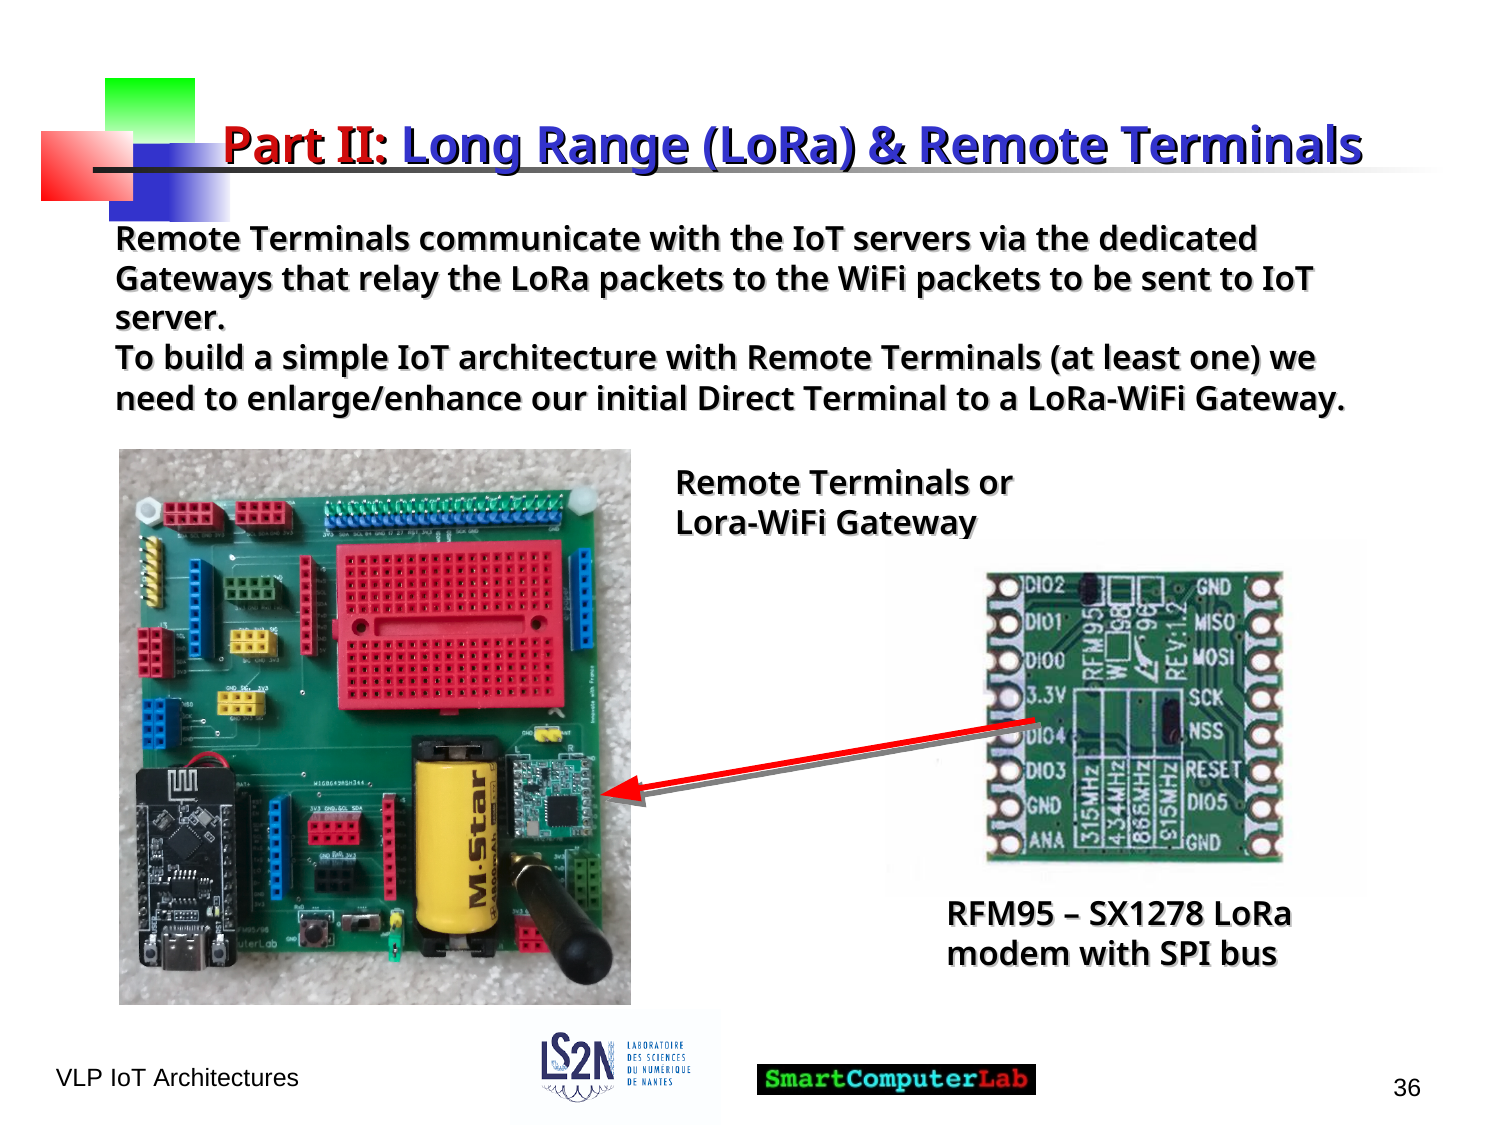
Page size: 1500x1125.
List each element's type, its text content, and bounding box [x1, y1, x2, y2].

title Part II: Long Range (LoRa) & Remote Terminals [110, 104, 1474, 180]
picture [119, 449, 631, 1006]
text_box Remote Terminals or Lora-WiFi Gateway [660, 453, 1096, 549]
text_box Remote Terminals communicate with the IoT servers via the dedicated Gateways that relay the LoRa packets to the WiFi packets to be sent to IoT server. To build a simple IoT architecture with Remote Terminals (at least one) we need to enlarge/enhance our initial Direct Terminal to a LoRa-WiFi Gateway. [100, 209, 1381, 454]
picture [510, 1009, 721, 1125]
picture [757, 1064, 1036, 1095]
text_box RFM95 – SX1278 LoRa modem with SPI bus [931, 885, 1367, 980]
picture [885, 539, 1367, 901]
